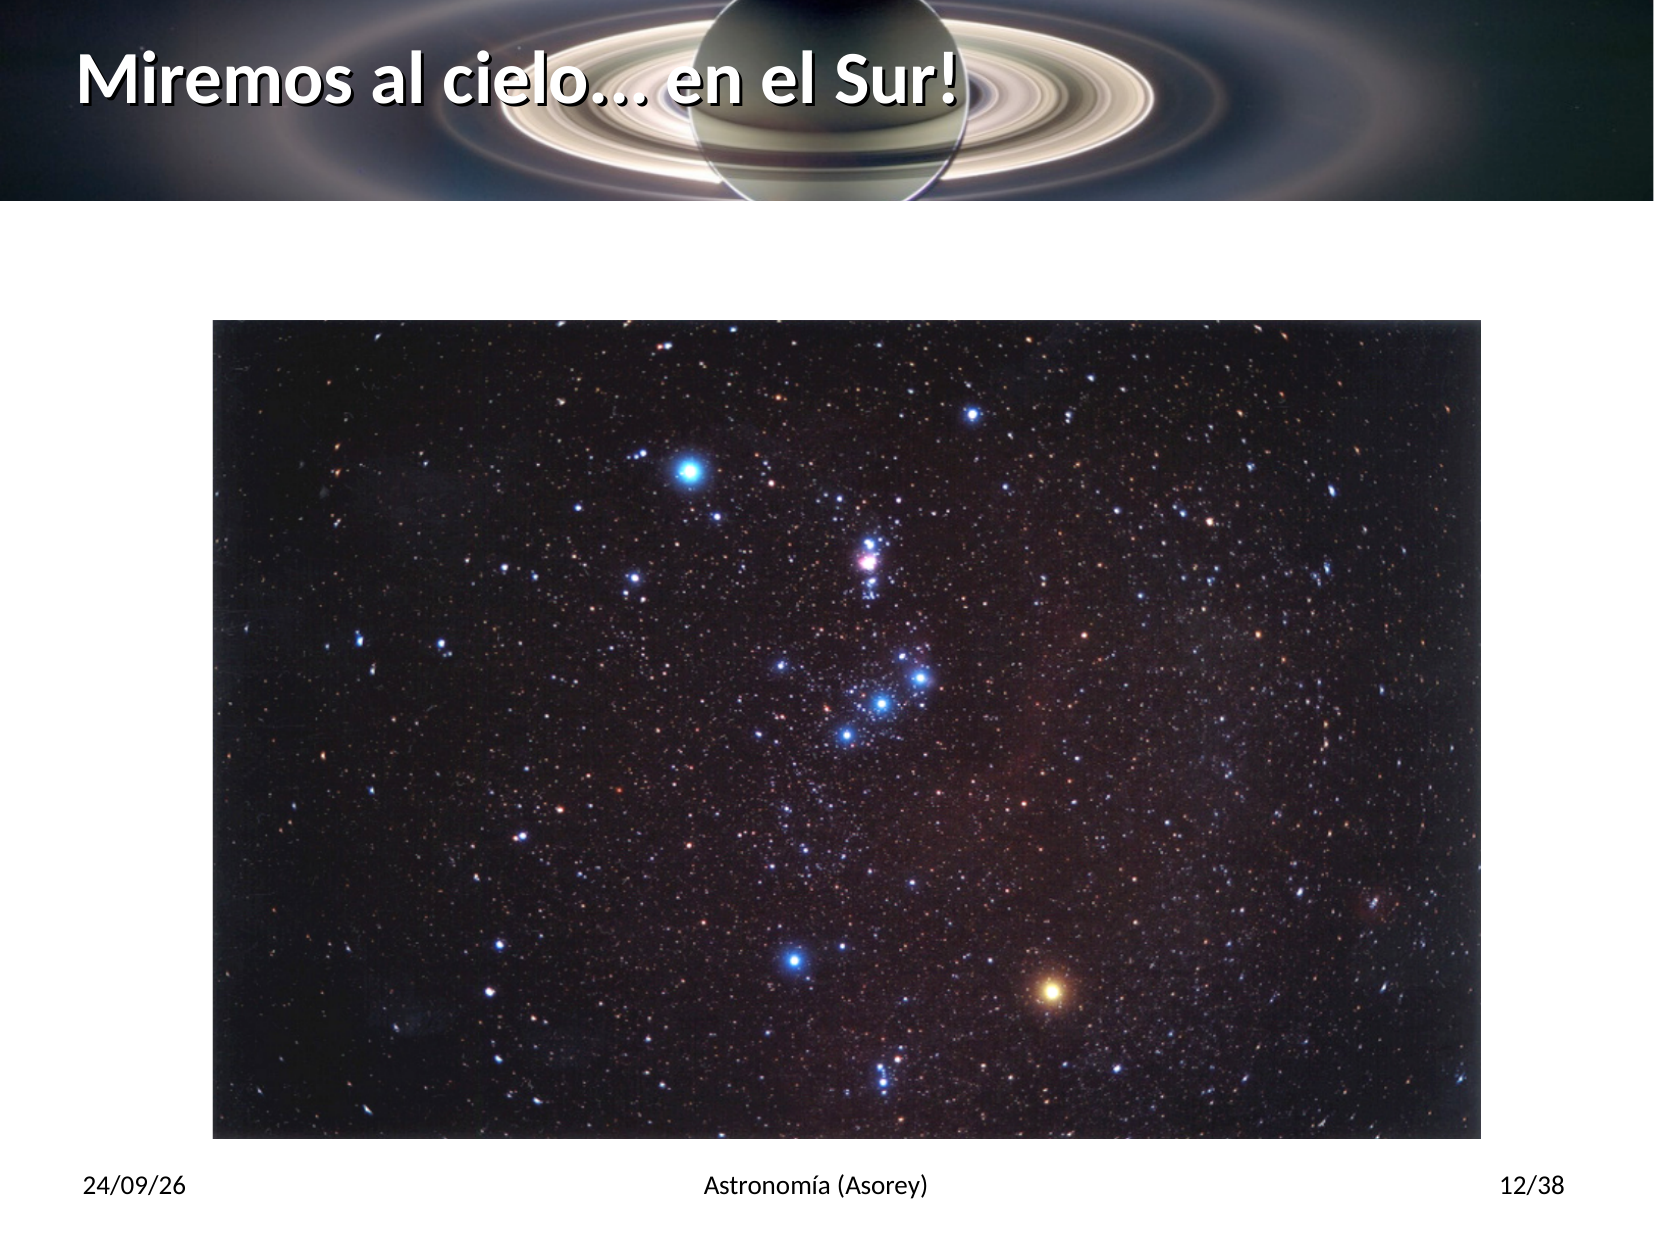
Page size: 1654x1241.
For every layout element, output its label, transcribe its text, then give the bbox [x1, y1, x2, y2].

title Miremos al cielo... en el Sur! [75, 19, 1564, 151]
picture [0, 0, 1654, 201]
picture [212, 319, 1481, 1139]
